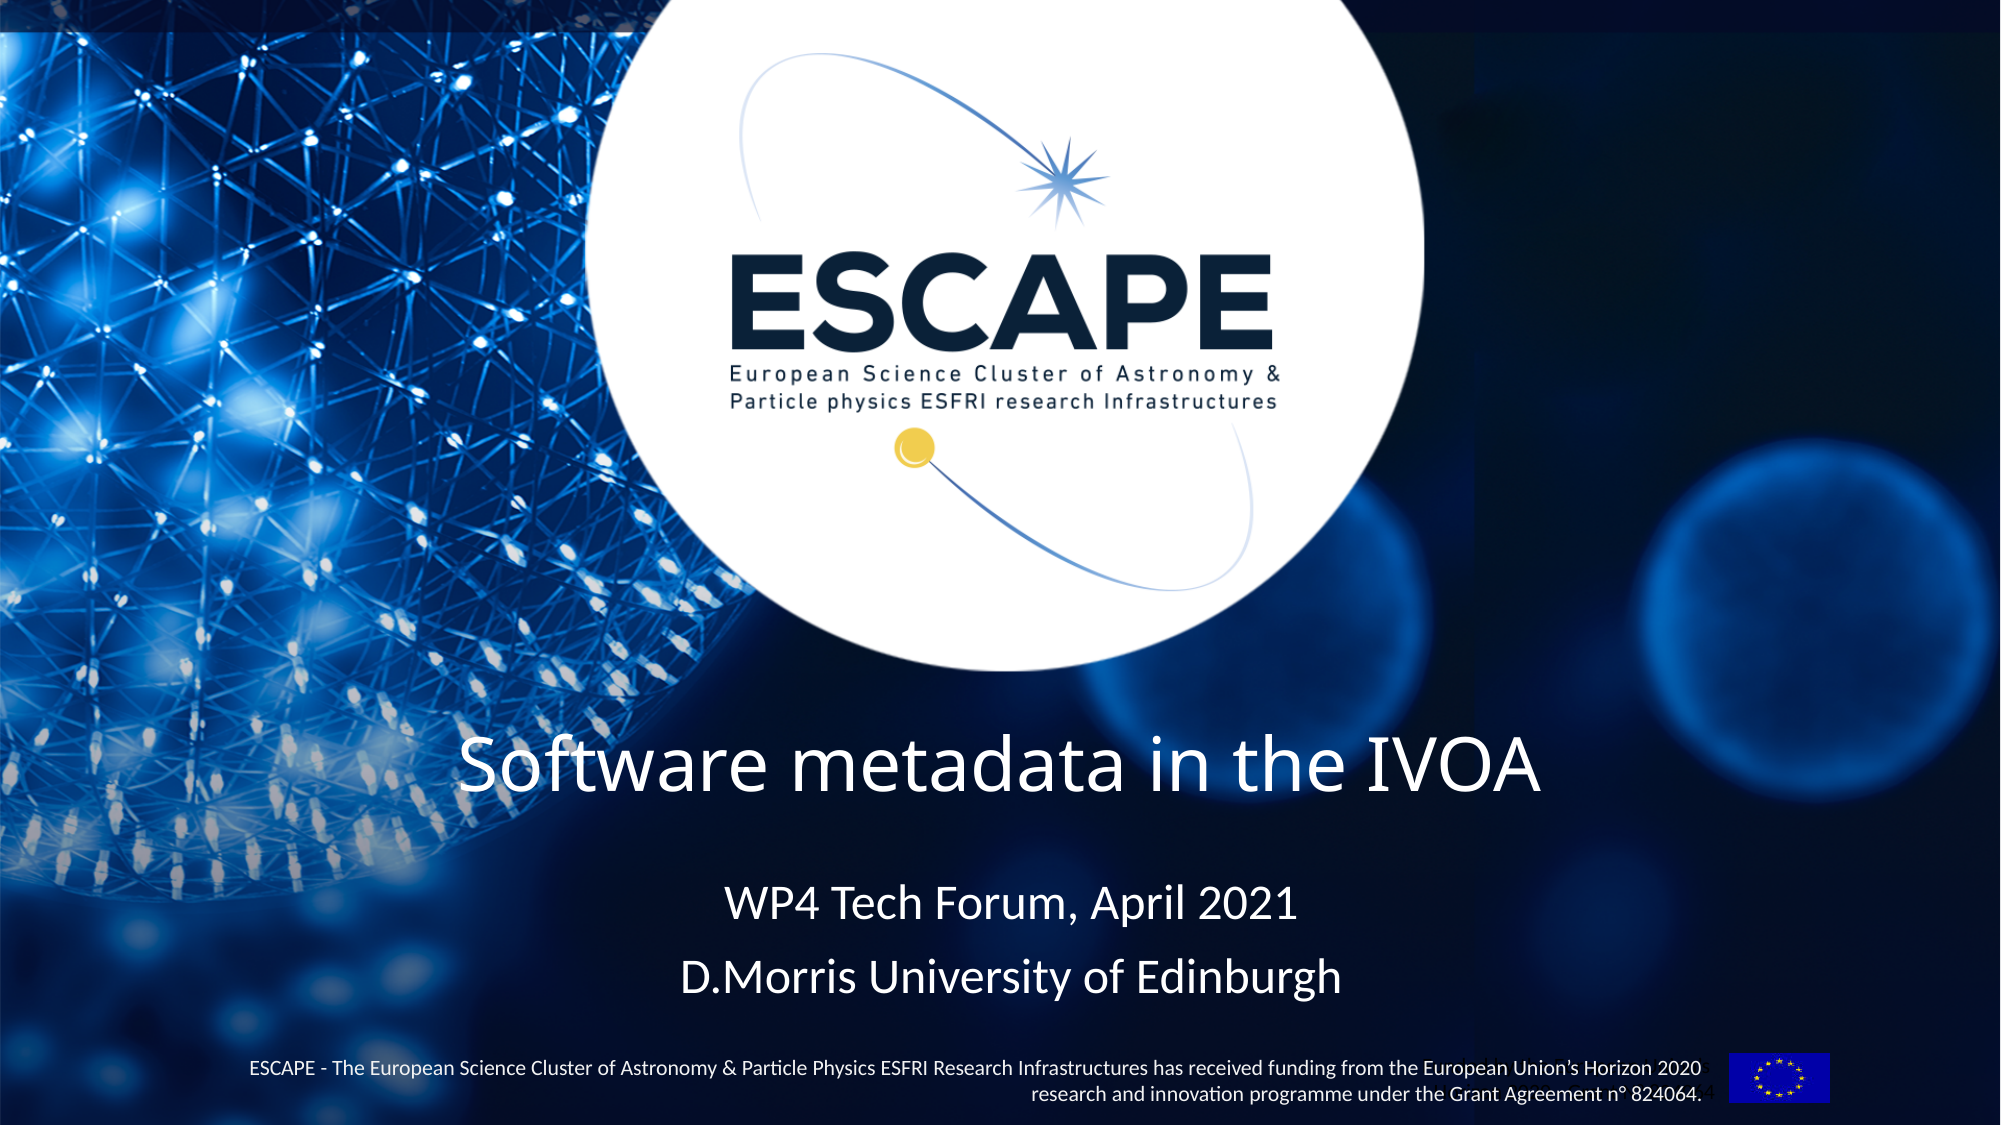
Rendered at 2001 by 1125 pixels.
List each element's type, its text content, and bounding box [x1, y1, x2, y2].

subtitle WP4 Tech Forum, April 2021 D.Morris University of Edinburgh [448, 868, 1574, 1029]
picture [0, 0, 2001, 1125]
title Software metadata in the IVOA [357, 552, 1642, 815]
